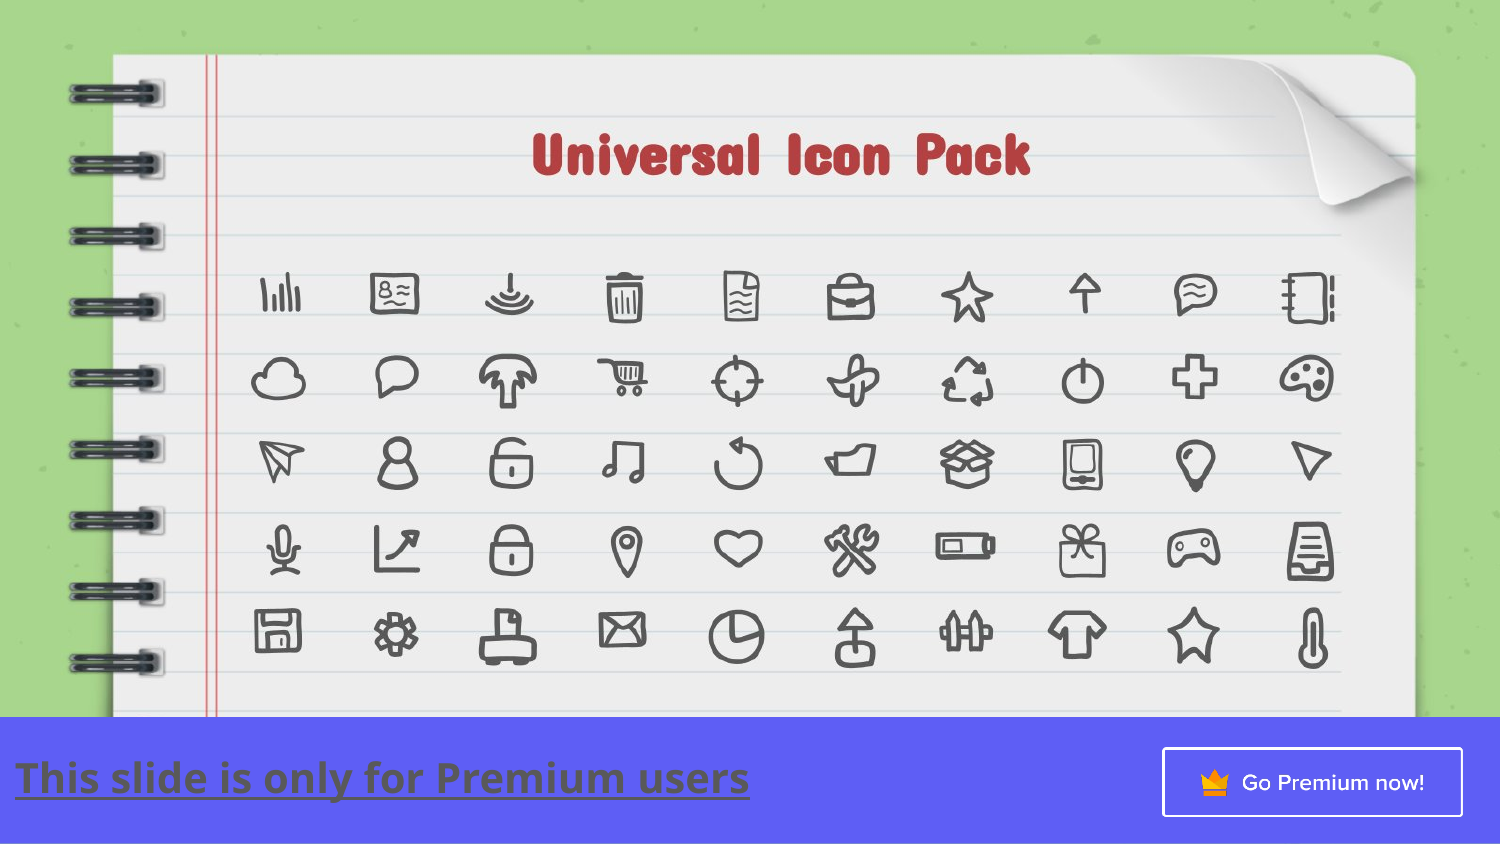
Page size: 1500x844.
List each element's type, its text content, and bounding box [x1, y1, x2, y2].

picture [1162, 747, 1463, 817]
picture [0, 0, 1500, 717]
text_box This slide is only for Premium users [0, 717, 1500, 844]
